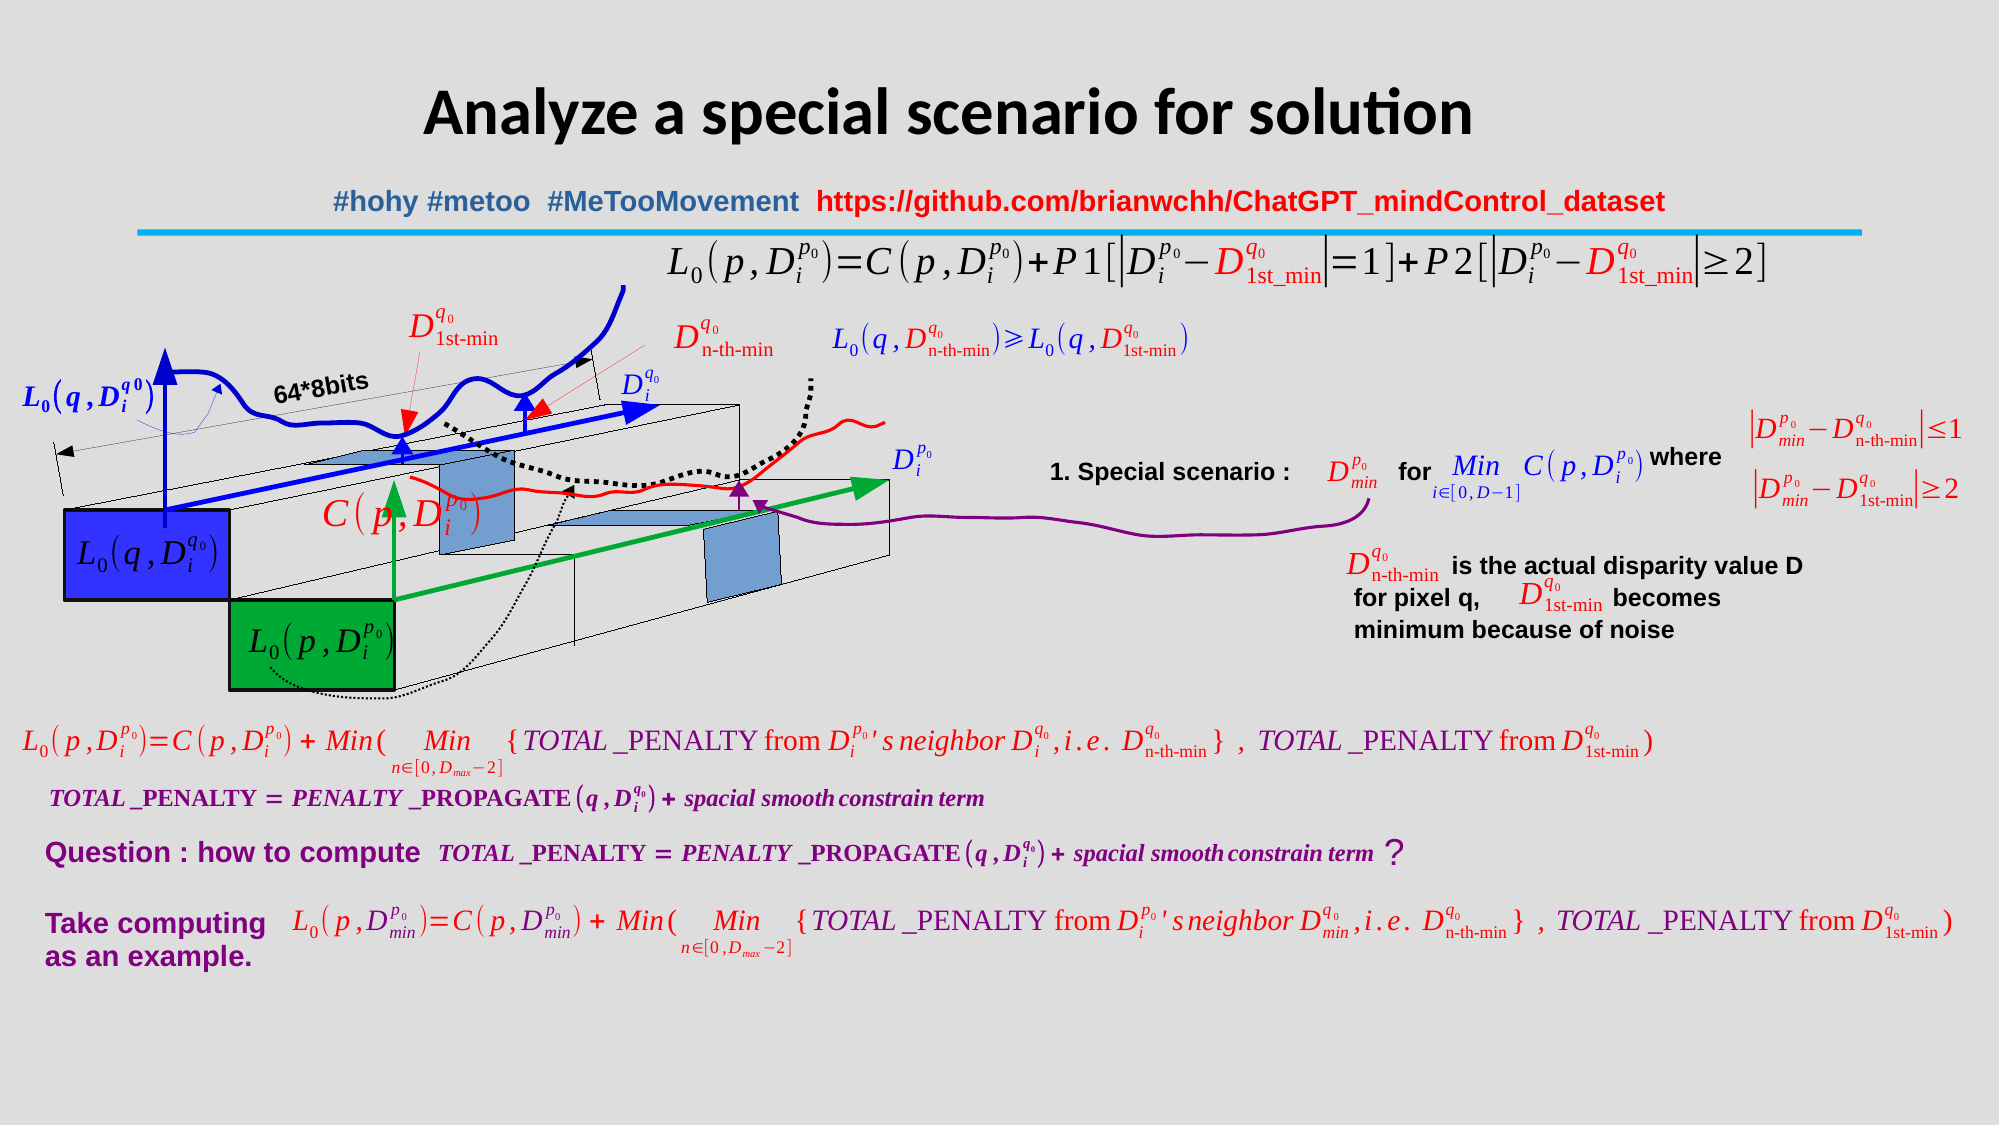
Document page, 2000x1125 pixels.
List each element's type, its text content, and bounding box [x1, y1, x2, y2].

chart [401, 299, 506, 350]
text_box Analyze a special scenario for solution [415, 59, 1499, 155]
text_box [64, 511, 394, 691]
chart [315, 484, 392, 541]
chart [1740, 408, 1970, 451]
text_box where [1635, 435, 1741, 478]
text_box #hohy #metoo #MeTooMovement https://github.com/brianwchh/ChatGPT_mindControl_dataset [0, 177, 2000, 225]
text_box [703, 512, 782, 603]
text_box Question : how to compute [30, 828, 1561, 886]
text_box [548, 510, 751, 526]
chart [431, 835, 1381, 871]
text_box [439, 492, 515, 555]
chart [666, 311, 781, 361]
chart [69, 527, 225, 577]
chart [1426, 444, 1651, 503]
chart [285, 900, 1959, 960]
chart [15, 375, 161, 417]
chart [1743, 467, 1965, 511]
text_box [304, 450, 401, 465]
chart [660, 232, 1774, 290]
chart [1320, 450, 1383, 493]
text_box is the actual disparity value D for pixel q, becomes minimum because of noise [1339, 539, 1831, 676]
chart [825, 317, 1195, 361]
chart [613, 363, 666, 406]
text_box Take computing as an example. [30, 900, 1981, 981]
chart [394, 615, 402, 665]
text_box [412, 450, 431, 454]
chart [397, 484, 488, 541]
chart [15, 719, 1659, 779]
text_box [394, 450, 515, 495]
chart [42, 780, 991, 815]
chart [885, 438, 939, 481]
text_box 1. Special scenario : [1035, 450, 1320, 493]
text_box for [1383, 450, 1489, 507]
